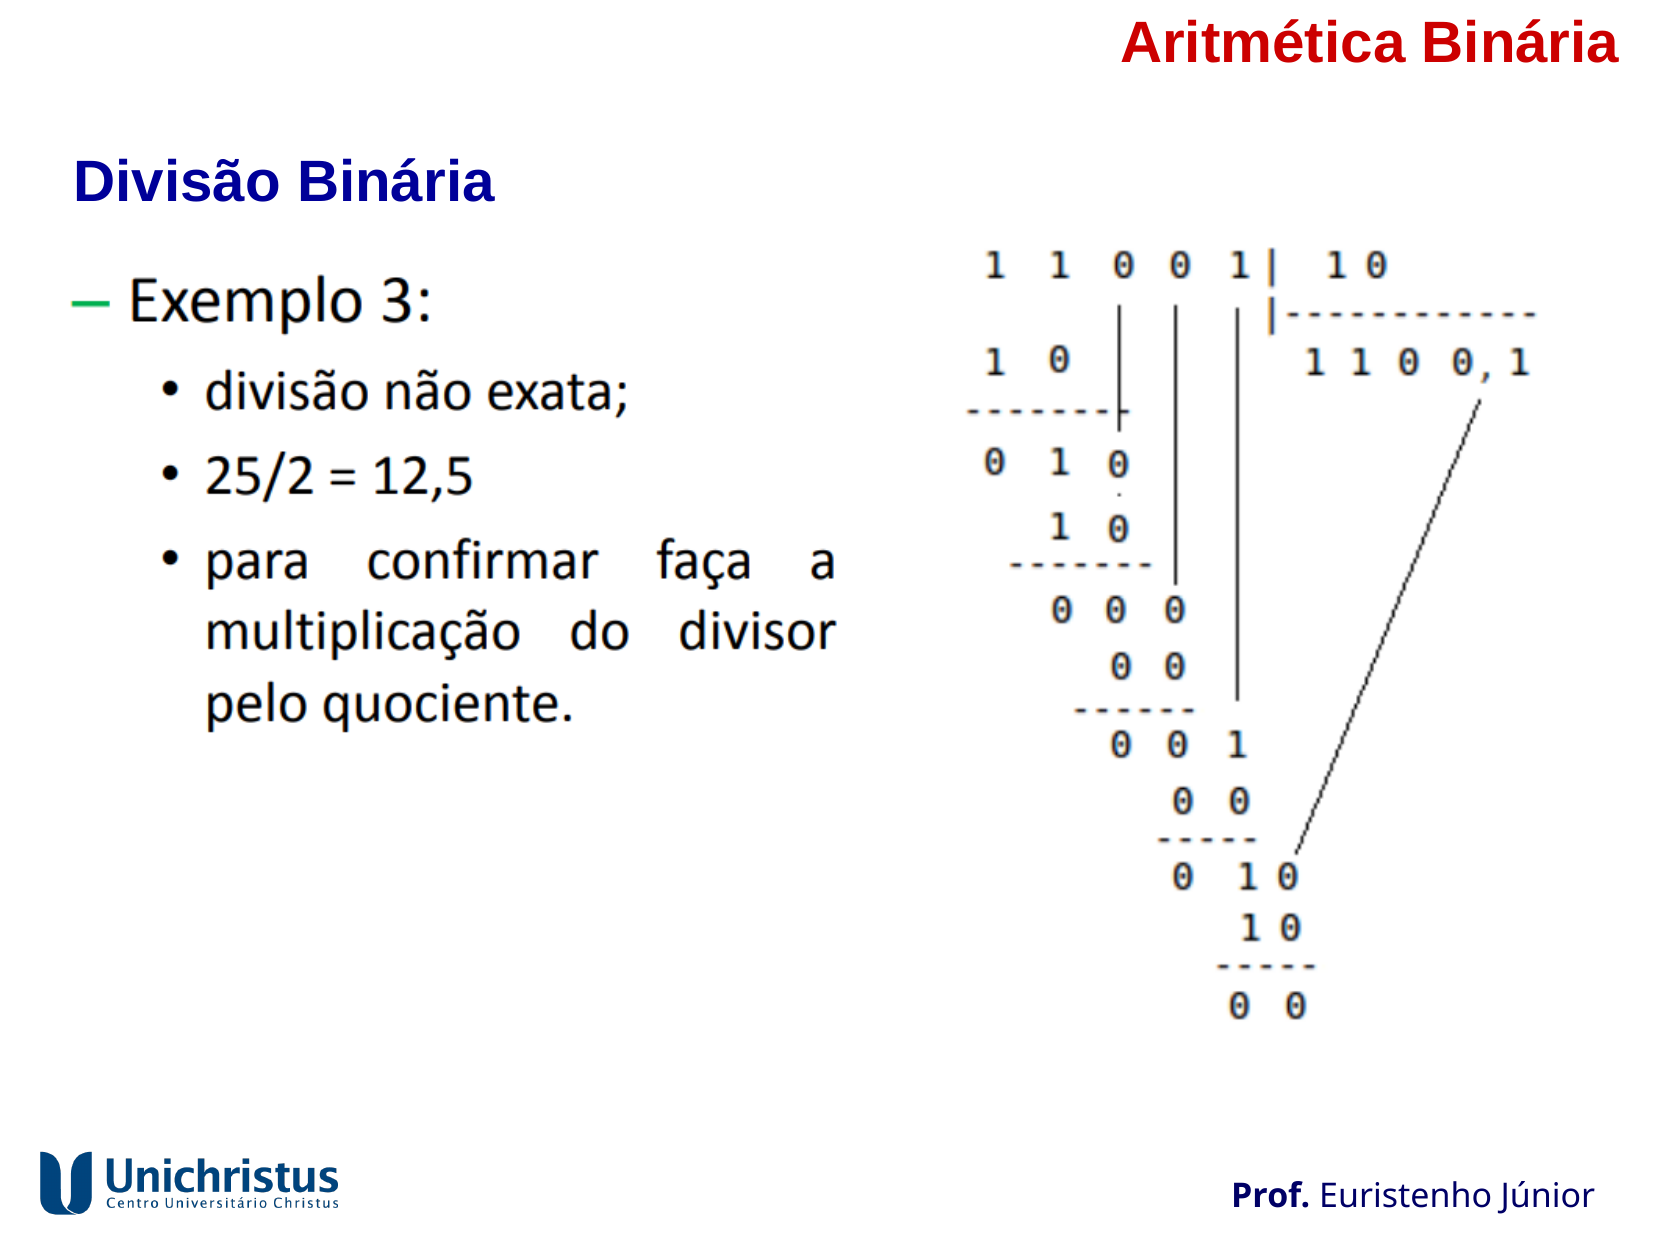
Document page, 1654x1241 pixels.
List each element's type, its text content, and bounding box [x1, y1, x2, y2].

text_box Aritmética Binária [1105, 2, 1654, 95]
text_box Prof. Euristenho Júnior [1216, 1163, 1654, 1224]
text_box Divisão Binária [59, 141, 607, 234]
picture [35, 1148, 343, 1217]
picture [35, 259, 862, 781]
picture [933, 240, 1571, 1040]
